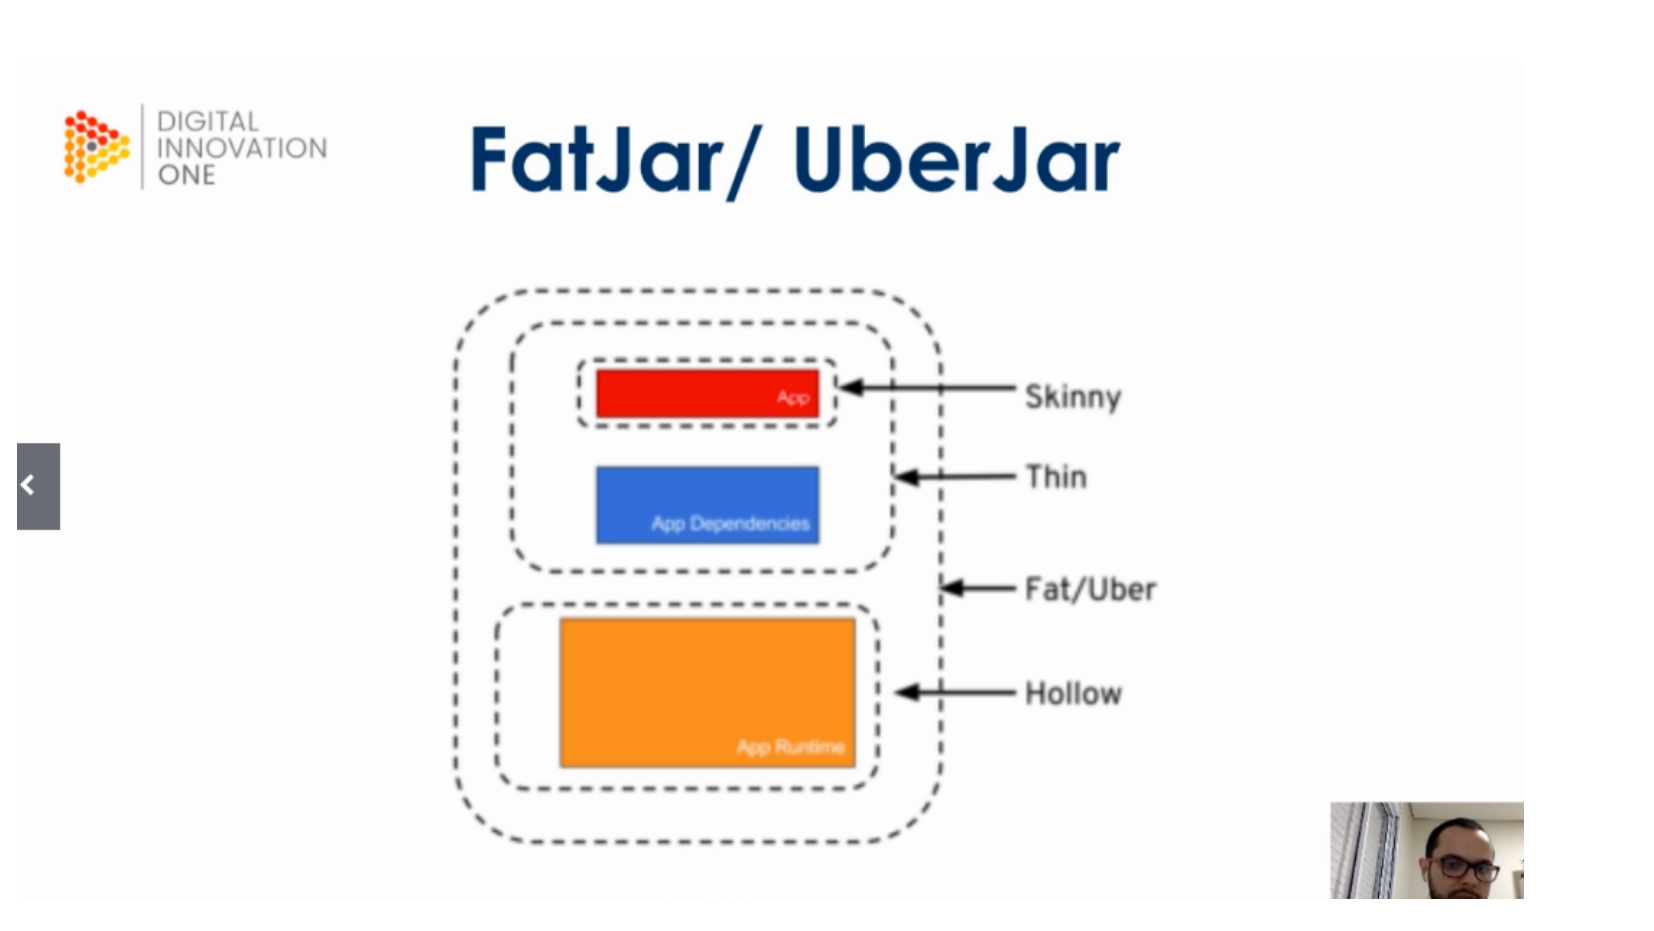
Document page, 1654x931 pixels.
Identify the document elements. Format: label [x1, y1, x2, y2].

picture [17, 63, 1524, 899]
